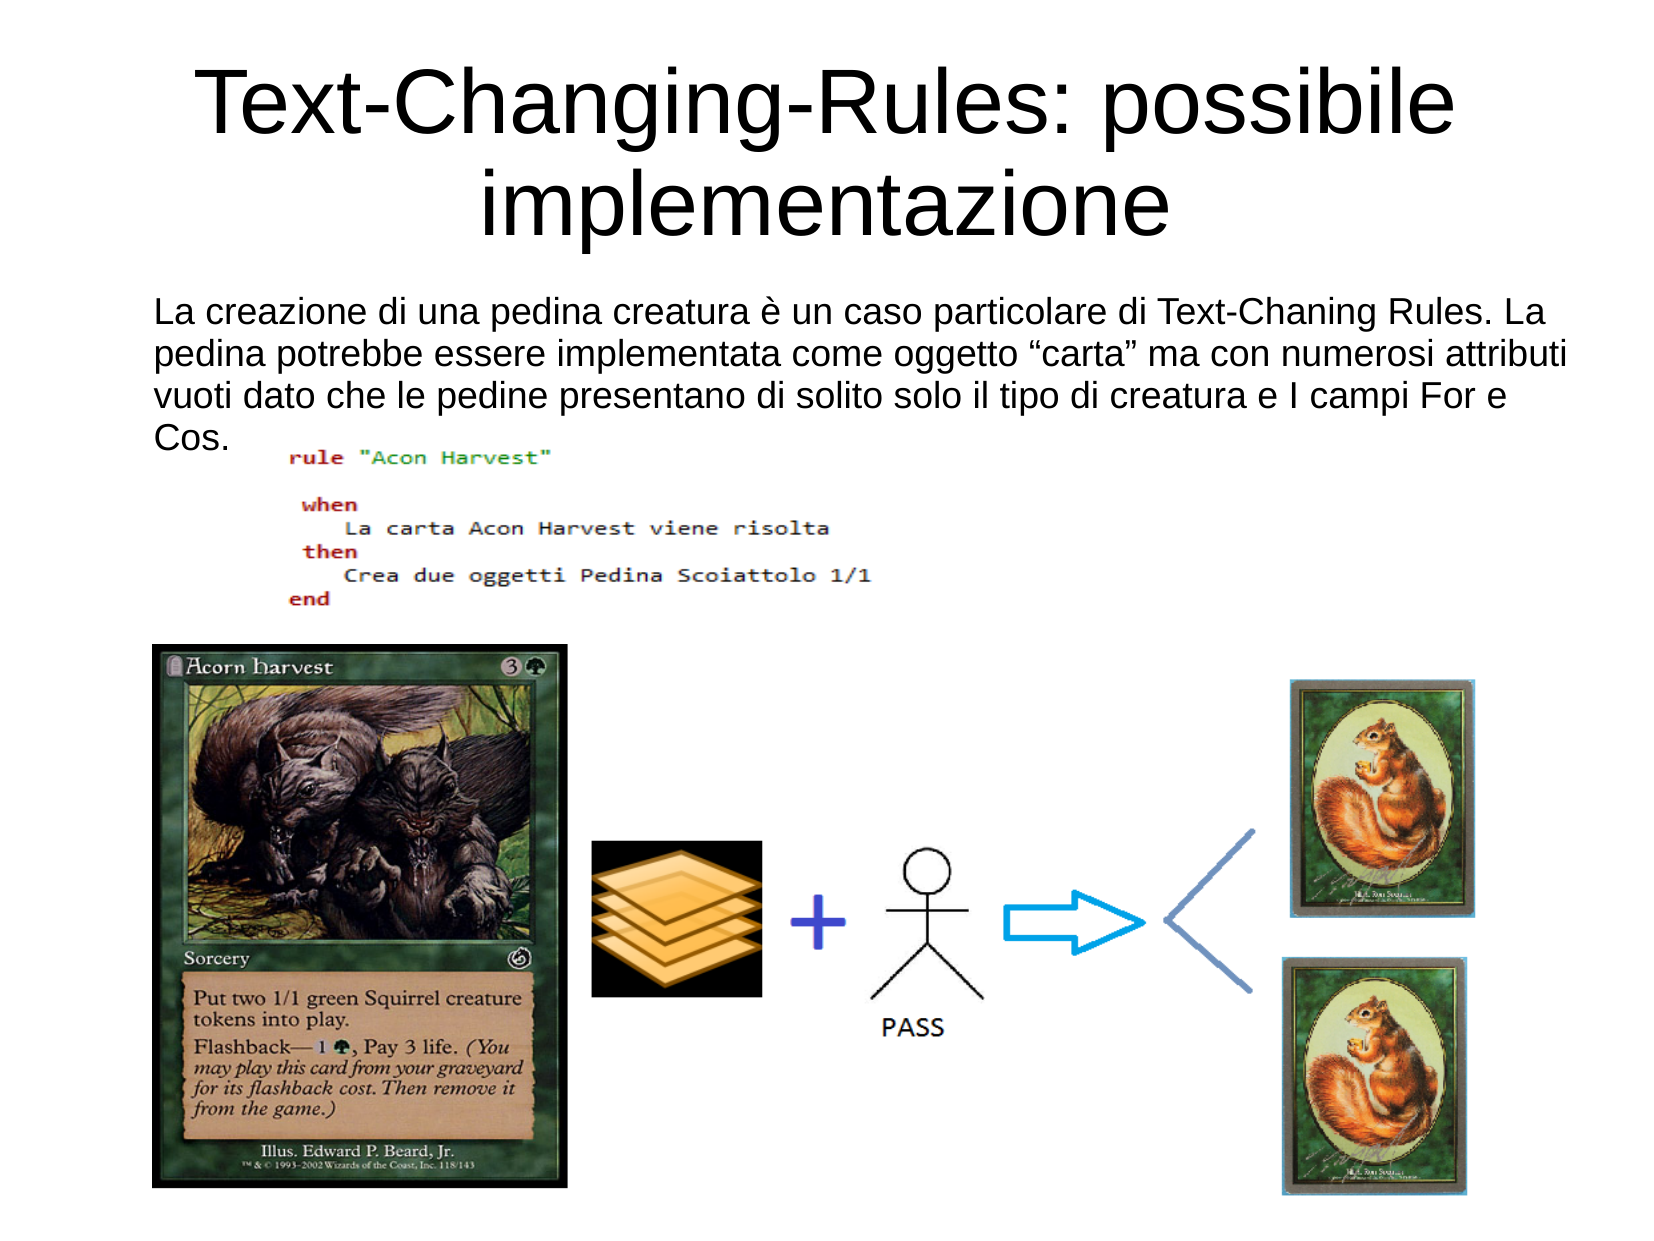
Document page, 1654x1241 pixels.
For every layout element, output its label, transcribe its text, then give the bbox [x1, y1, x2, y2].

picture [152, 644, 1486, 1231]
list La creazione di una pedina creatura è un caso particolare di Text-Chaning Rules. La pedina potrebbe essere implementata come oggetto “carta” ma con numerosi attributi vuoti dato che le pedine presentano di solito solo il tipo di creatura e I campi For e Cos. [82, 290, 1571, 1010]
title Text-Changing-Rules: possibile implementazione [82, 49, 1571, 257]
picture [285, 447, 886, 616]
